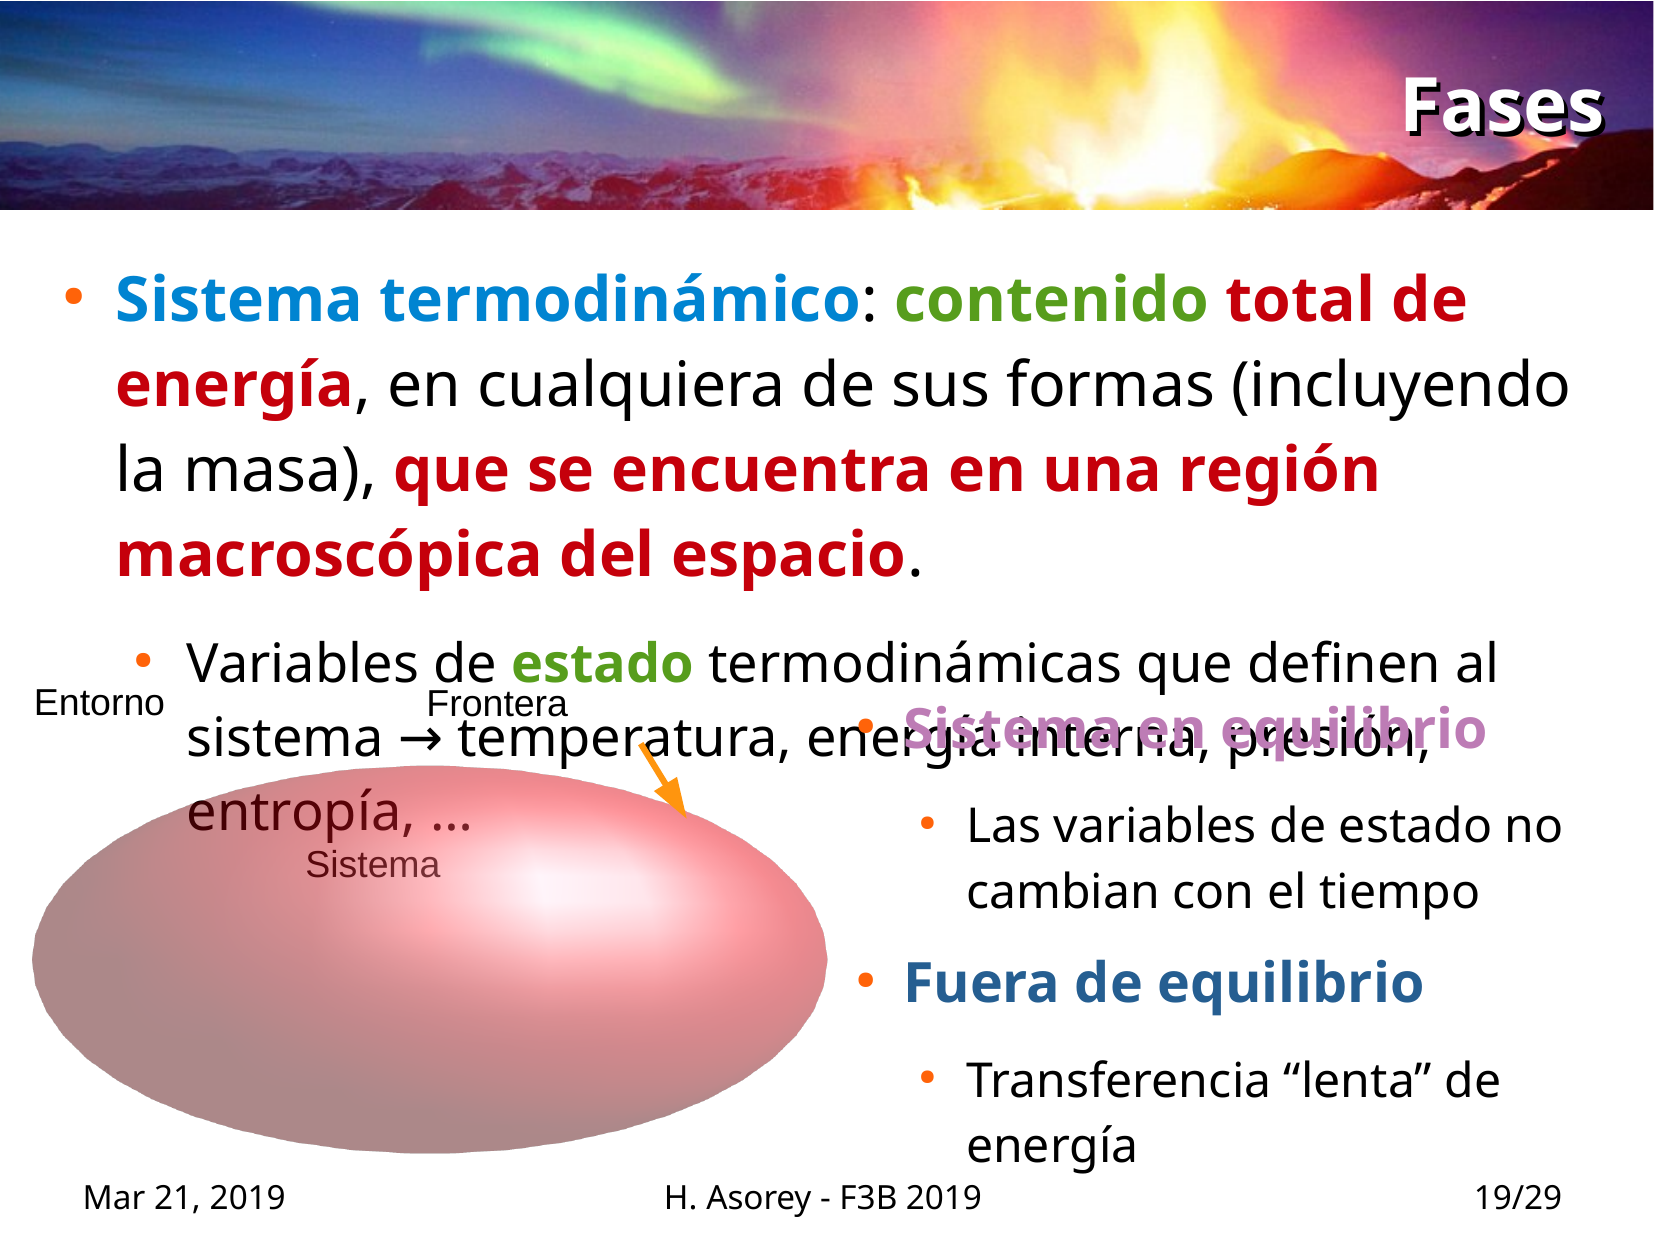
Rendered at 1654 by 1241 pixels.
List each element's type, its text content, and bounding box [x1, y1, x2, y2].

text_box Frontera [411, 675, 647, 761]
list Sistema termodinámico: contenido total de energía, en cualquiera de sus formas (incluyendo la masa), que se encuentra en una región macroscópica del espacio. Variables de estado termodinámicas que definen al sistema → temperatura, energía interna, presión, entropía, … [45, 255, 1606, 1156]
text_box Entorno [19, 673, 248, 760]
title Fases [45, 15, 1606, 191]
picture [0, 1, 1654, 210]
list Sistema en equilibrio Las variables de estado no cambian con el tiempo Fuera de equilibrio Transferencia “lenta” de energía [840, 689, 1606, 1185]
